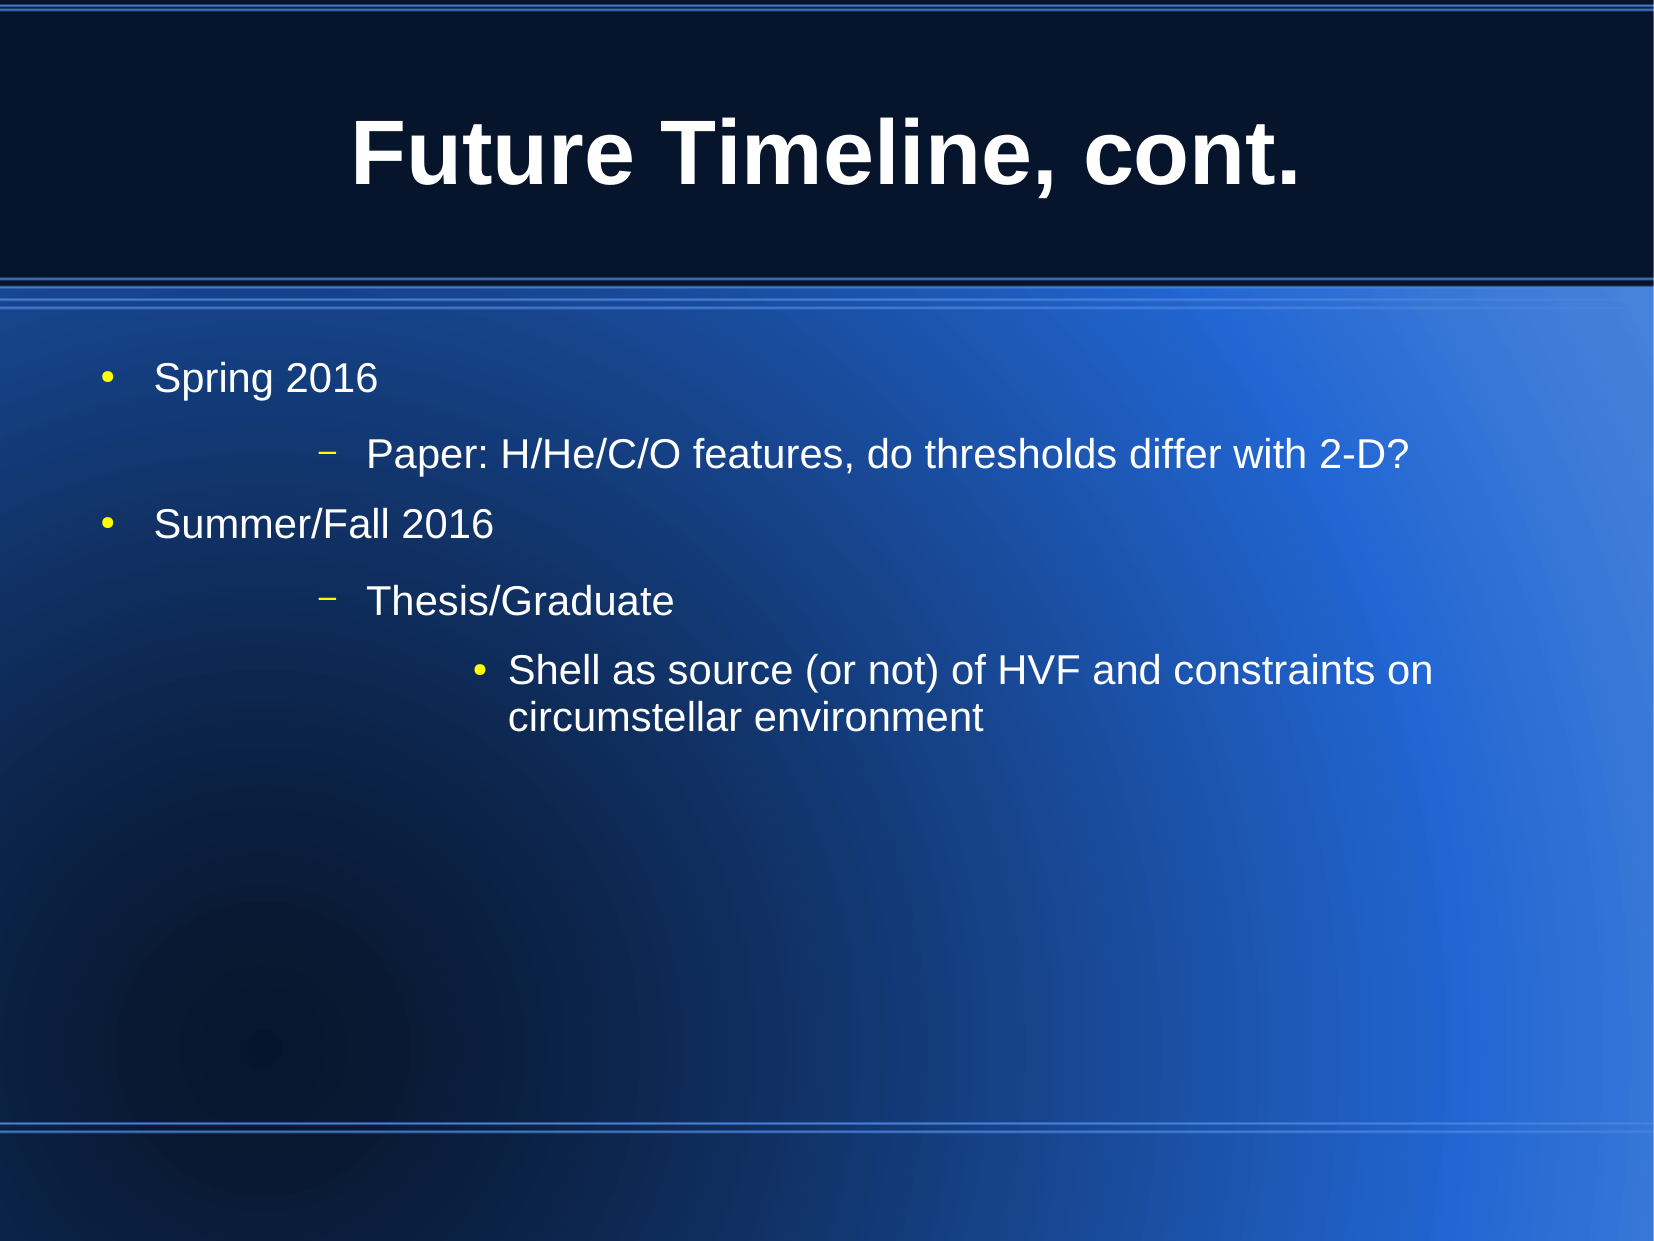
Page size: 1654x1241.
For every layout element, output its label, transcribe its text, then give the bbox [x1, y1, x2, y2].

picture [0, 0, 1654, 1241]
title Future Timeline, cont. [82, 49, 1571, 257]
list Spring 2016 Paper: H/He/C/O features, do thresholds differ with 2-D? Summer/Fall 2016 Thesis/Graduate Shell as source (or not) of HVF and constraints on circumstellar environment [82, 355, 1571, 1075]
